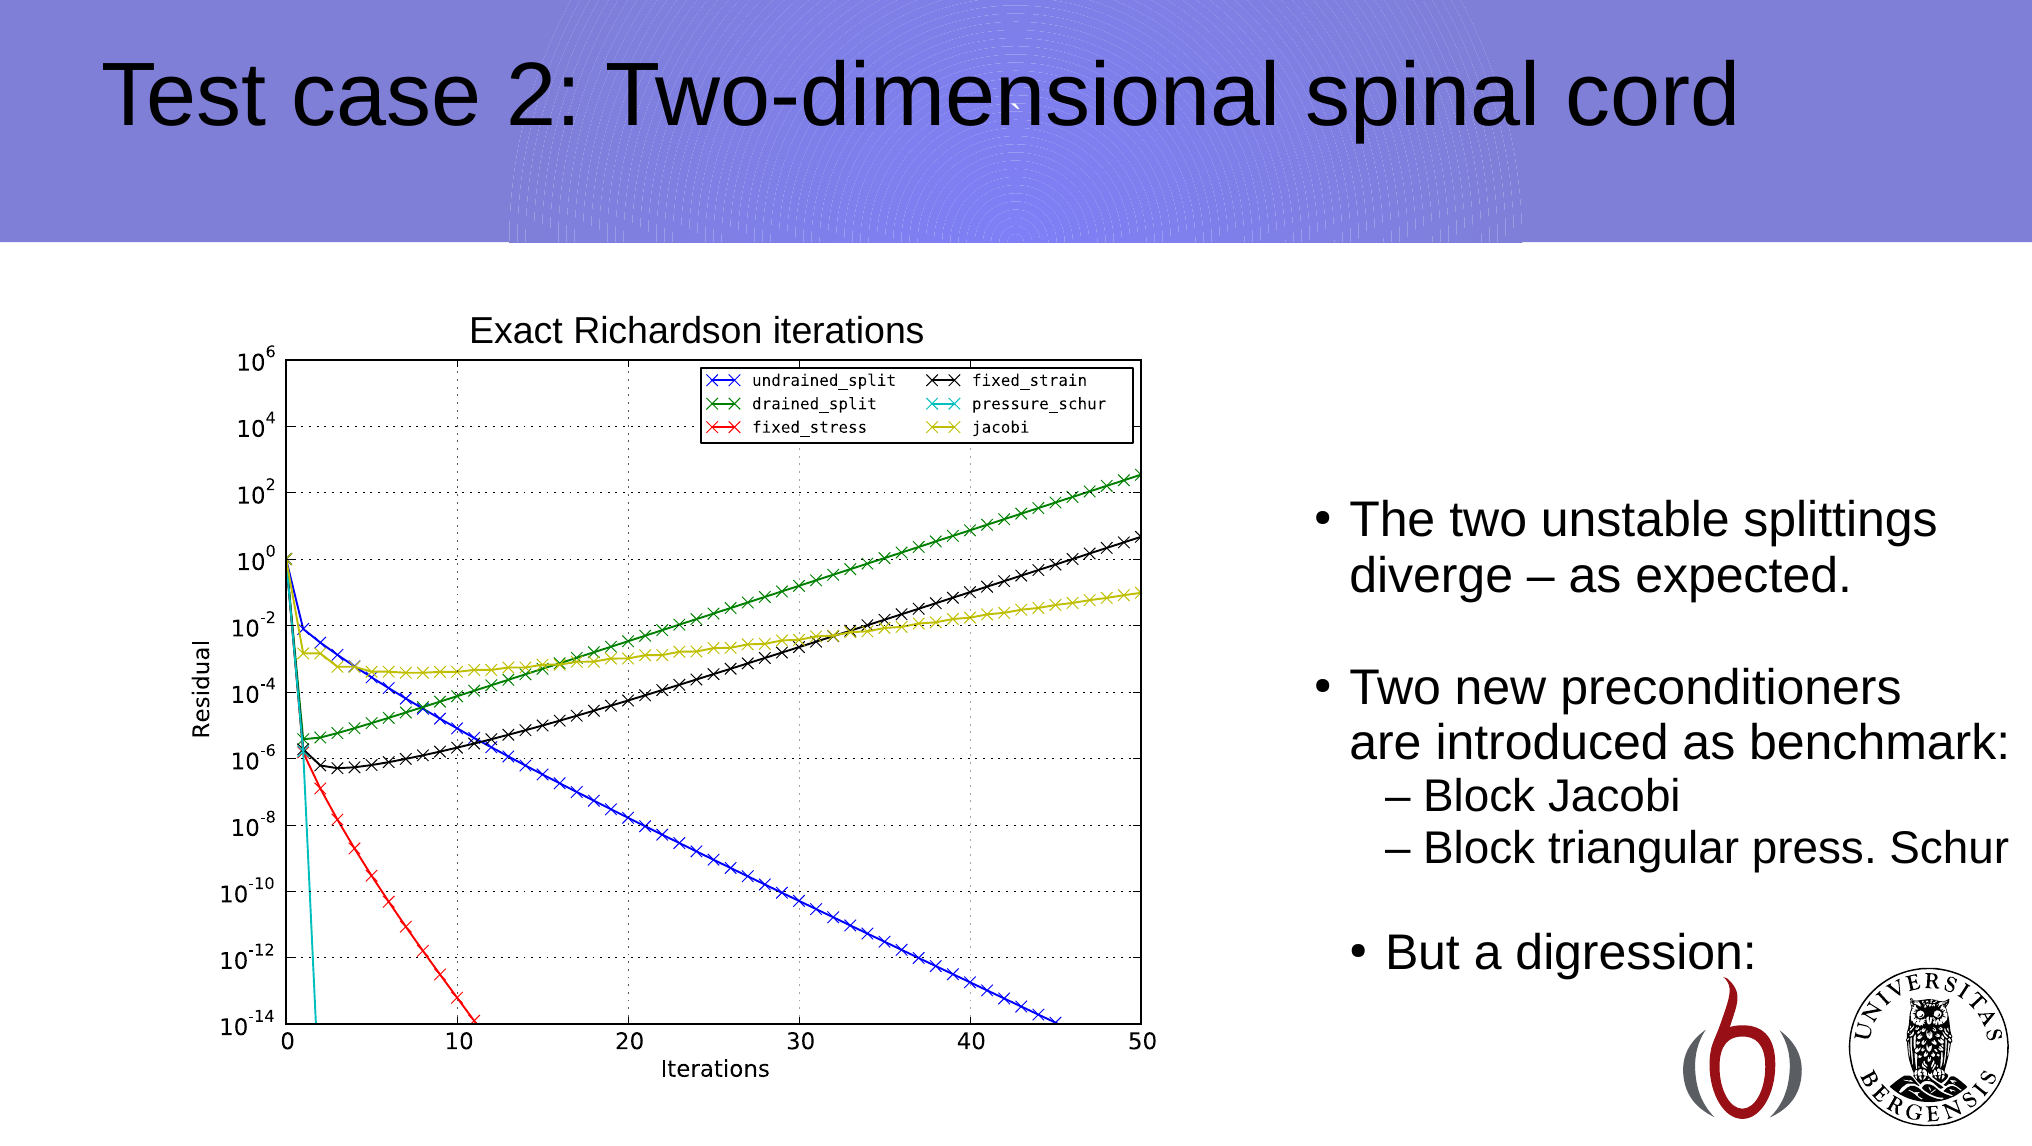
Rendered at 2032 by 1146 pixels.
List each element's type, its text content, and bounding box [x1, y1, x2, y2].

picture [147, 275, 1252, 1109]
text_box The two unstable splittings diverge – as expected. Two new preconditioners are introduced as benchmark: – Block Jacobi – Block triangular press. Schur But a digression: [1299, 484, 2026, 988]
text_box Exact Richardson iterations [454, 302, 940, 359]
title Test case 2: Two-dimensional spinal cord [101, 43, 1930, 145]
